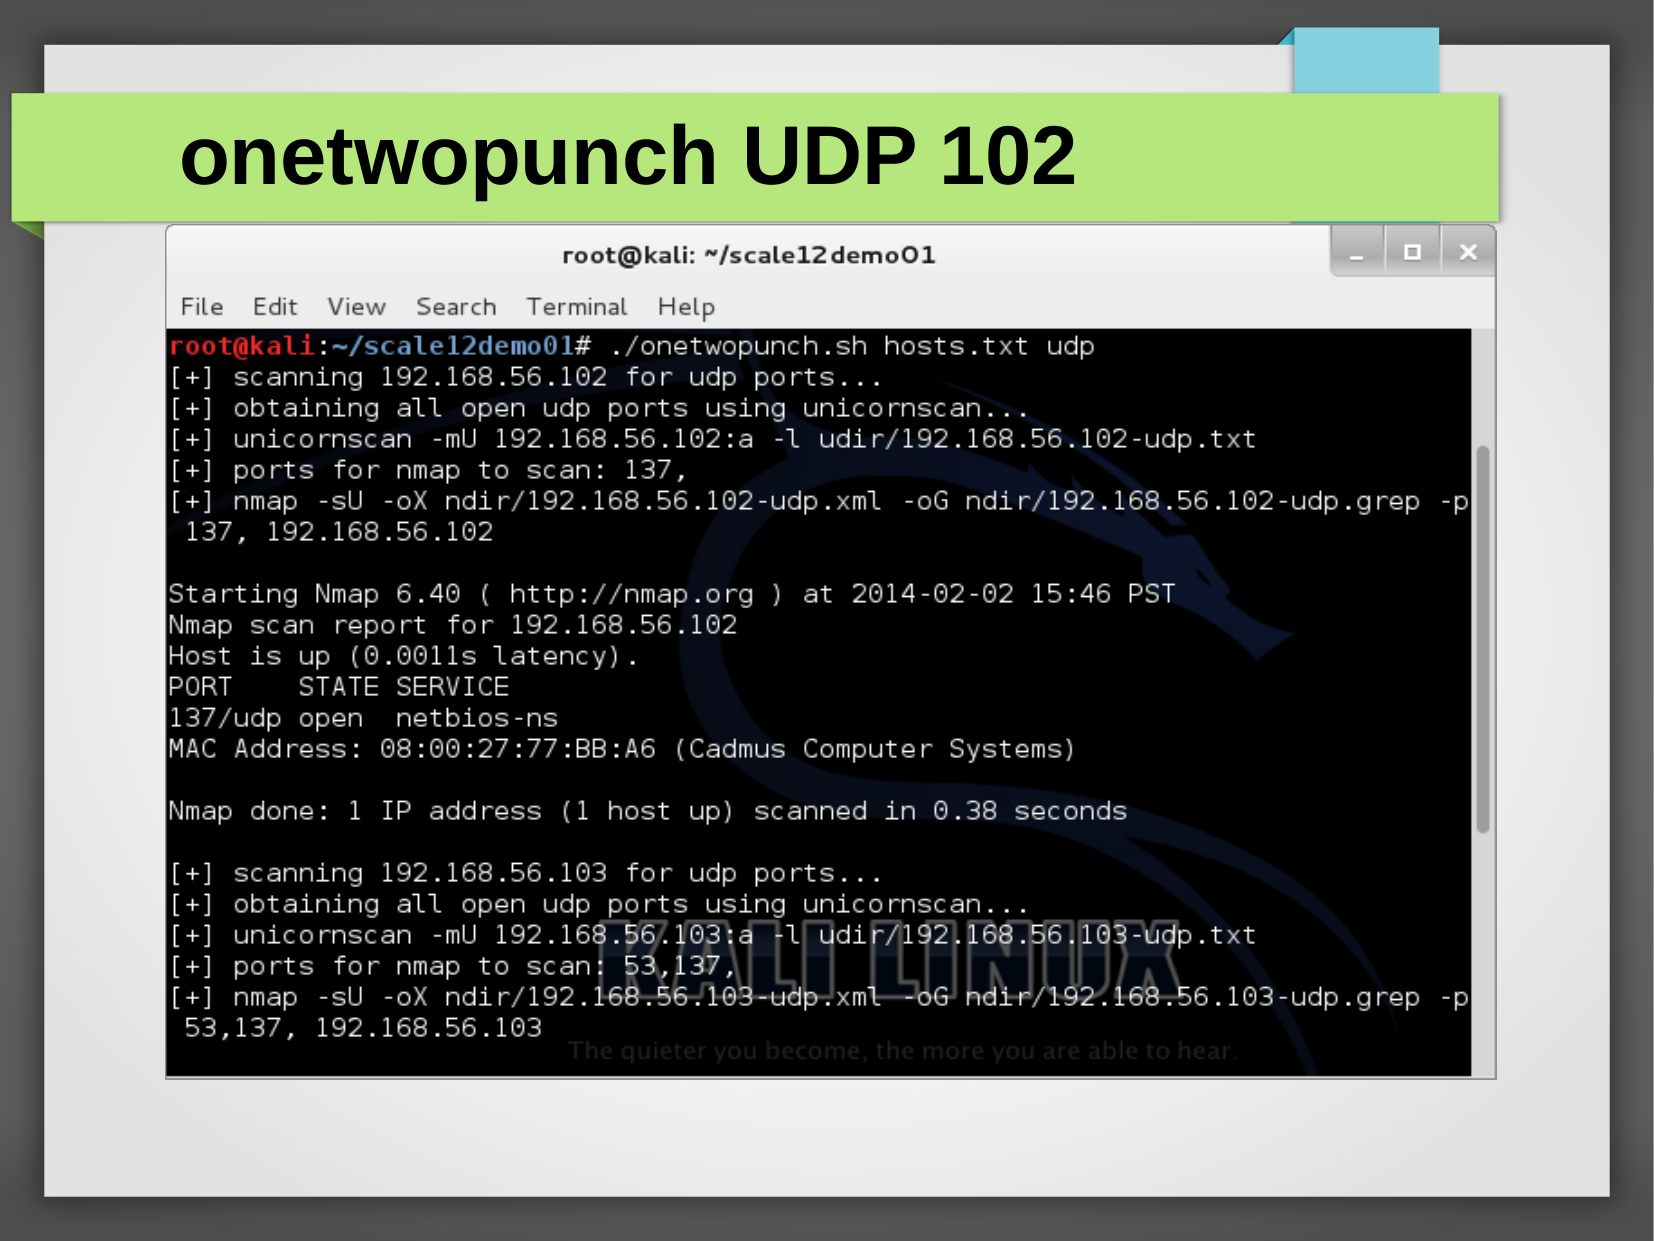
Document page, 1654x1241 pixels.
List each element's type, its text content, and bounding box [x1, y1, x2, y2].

text_box onetwopunch UDP 102 [164, 102, 1094, 211]
picture [0, 0, 1654, 1241]
